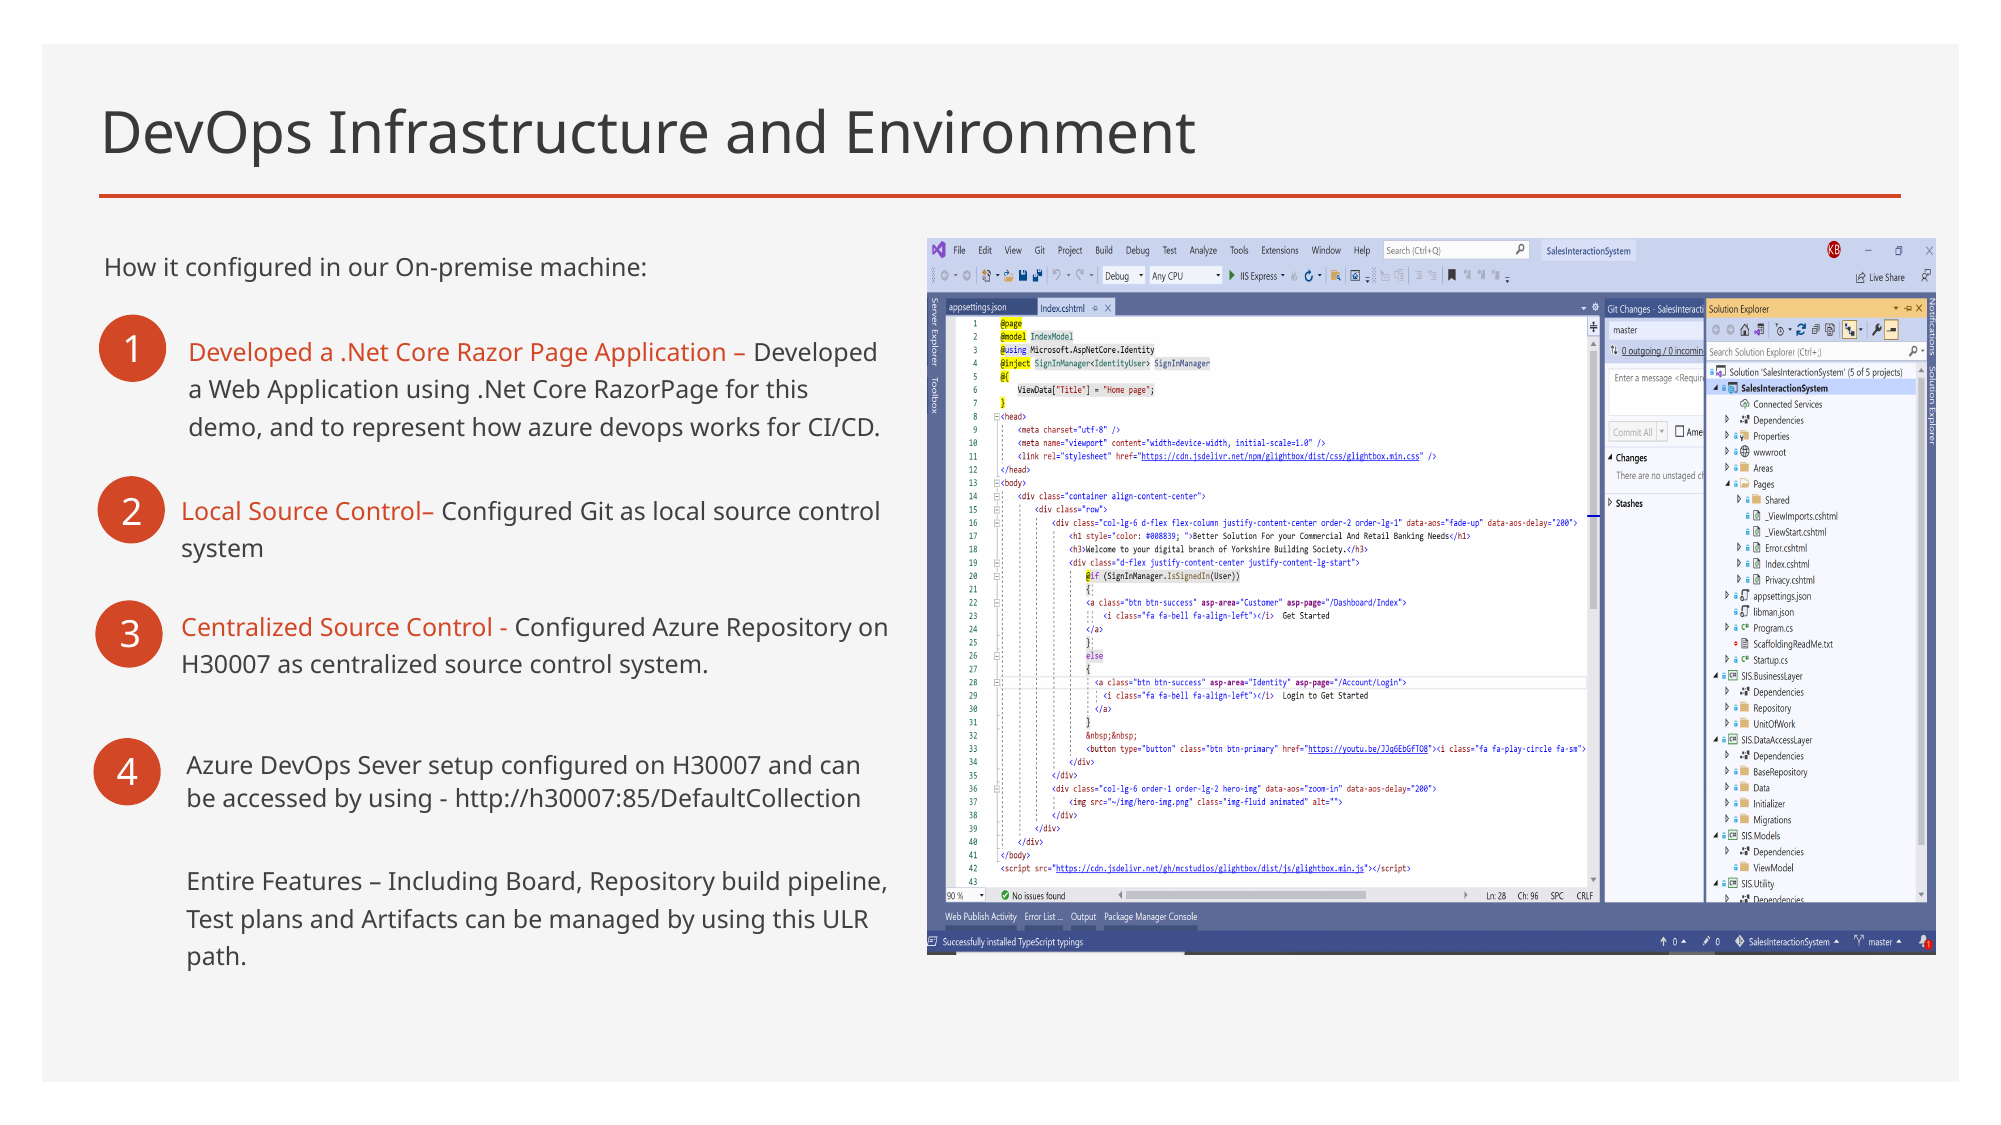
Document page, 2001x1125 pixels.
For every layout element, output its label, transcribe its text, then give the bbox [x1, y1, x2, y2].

text_box 4 [81, 740, 171, 802]
picture [927, 238, 1936, 955]
text_box Azure DevOps Sever setup configured on H30007 and can be accessed by using - http://h30007:85/DefaultCollection Entire Features – Including Board, Repository build pipeline, Test plans and Artifacts can be managed by using this ULR path. [171, 734, 911, 1044]
text_box 2 [86, 479, 178, 541]
title DevOps Infrastructure and Environment [85, 73, 1214, 179]
text_box 3 [84, 602, 166, 664]
text_box Local Source Control– Configured Git as local source control system [166, 480, 906, 596]
text_box [112, 802, 142, 806]
text_box [113, 664, 145, 668]
text_box Developed a .Net Core Razor Page Application – Developed a Web Application using .Net Core RazorPage for this demo, and to represent how azure devops works for CI/CD. [173, 321, 900, 452]
text_box How it configured in our On-premise machine: [88, 238, 927, 317]
text_box Centralized Source Control - Configured Azure Repository on H30007 as centralized source control system. [166, 596, 906, 732]
text_box 1 [87, 317, 179, 378]
text_box [116, 378, 149, 382]
